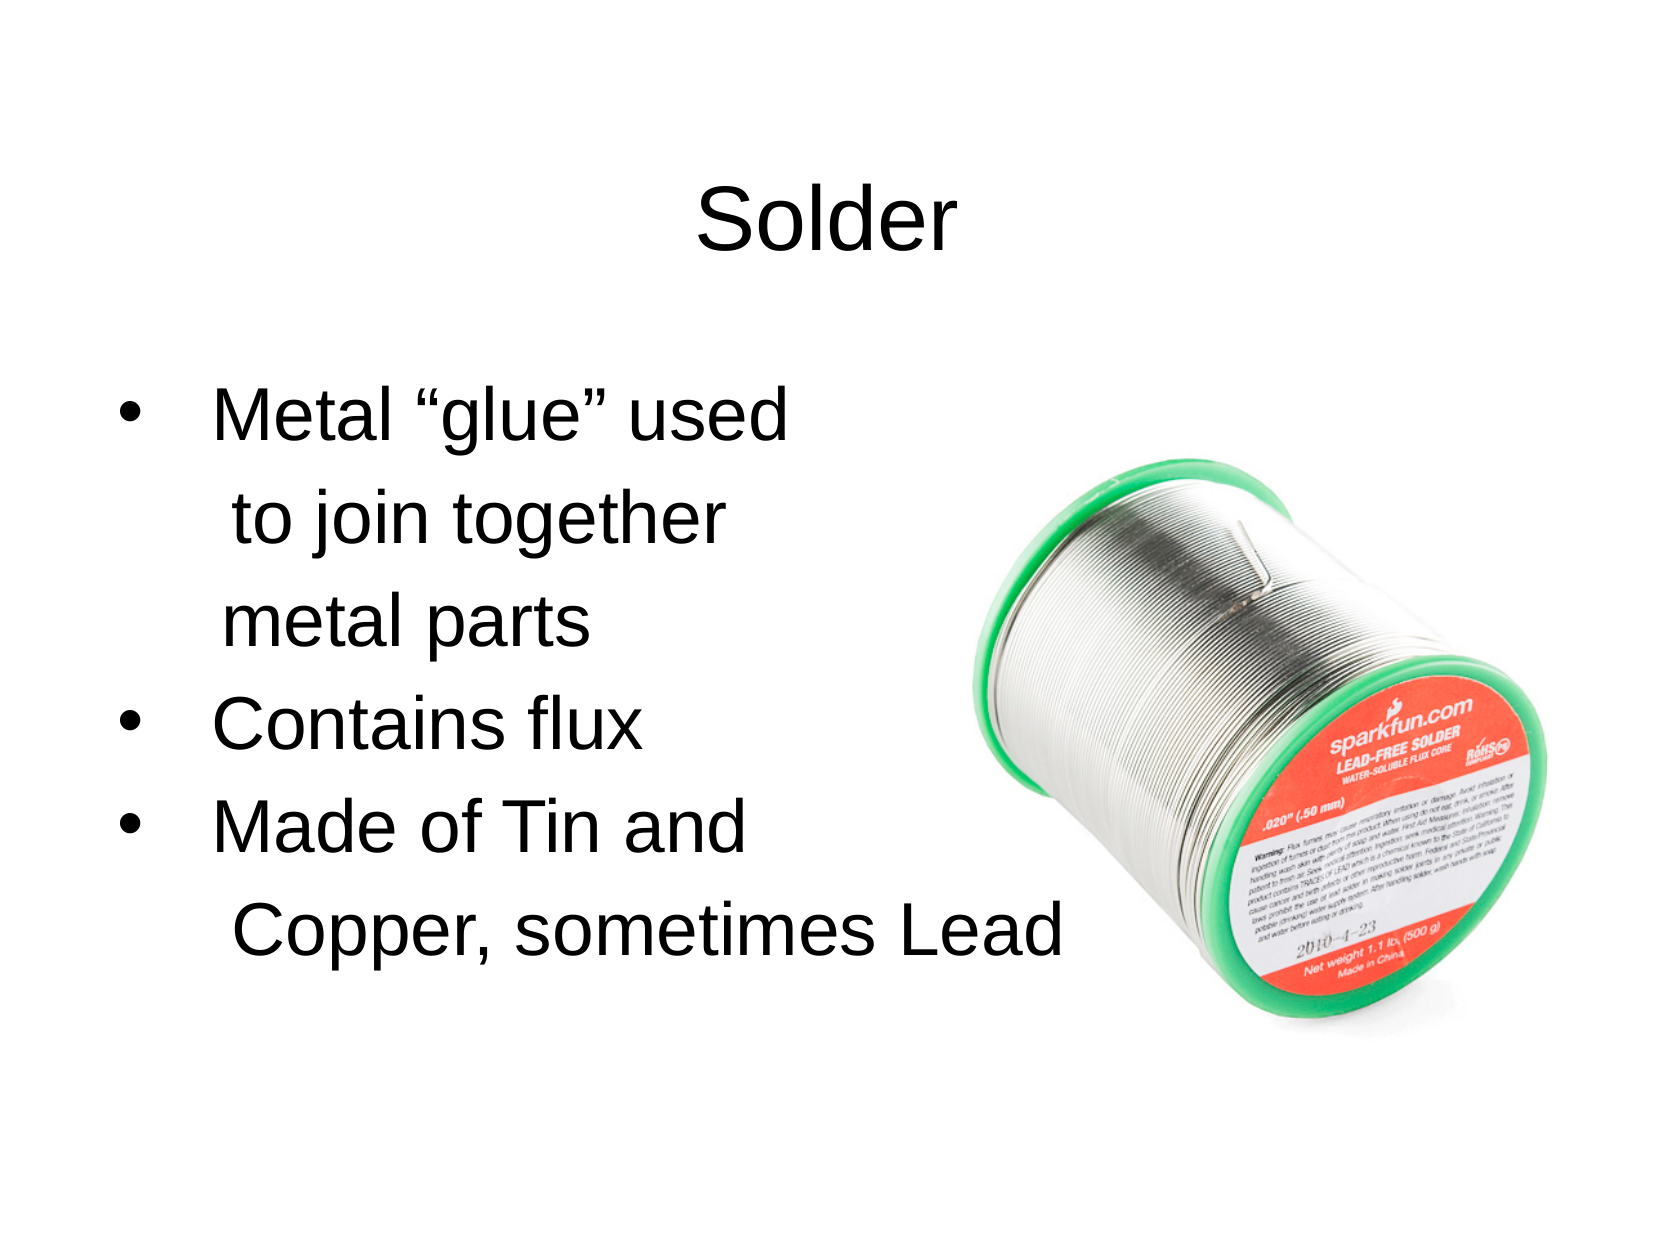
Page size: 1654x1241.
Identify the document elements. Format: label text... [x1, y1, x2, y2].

picture [881, 358, 1654, 1130]
list Metal “glue” used to join together metal parts Contains flux Made of Tin and Copper, sometimes Lead [27, 358, 1530, 1103]
title Solder [124, 110, 1530, 317]
